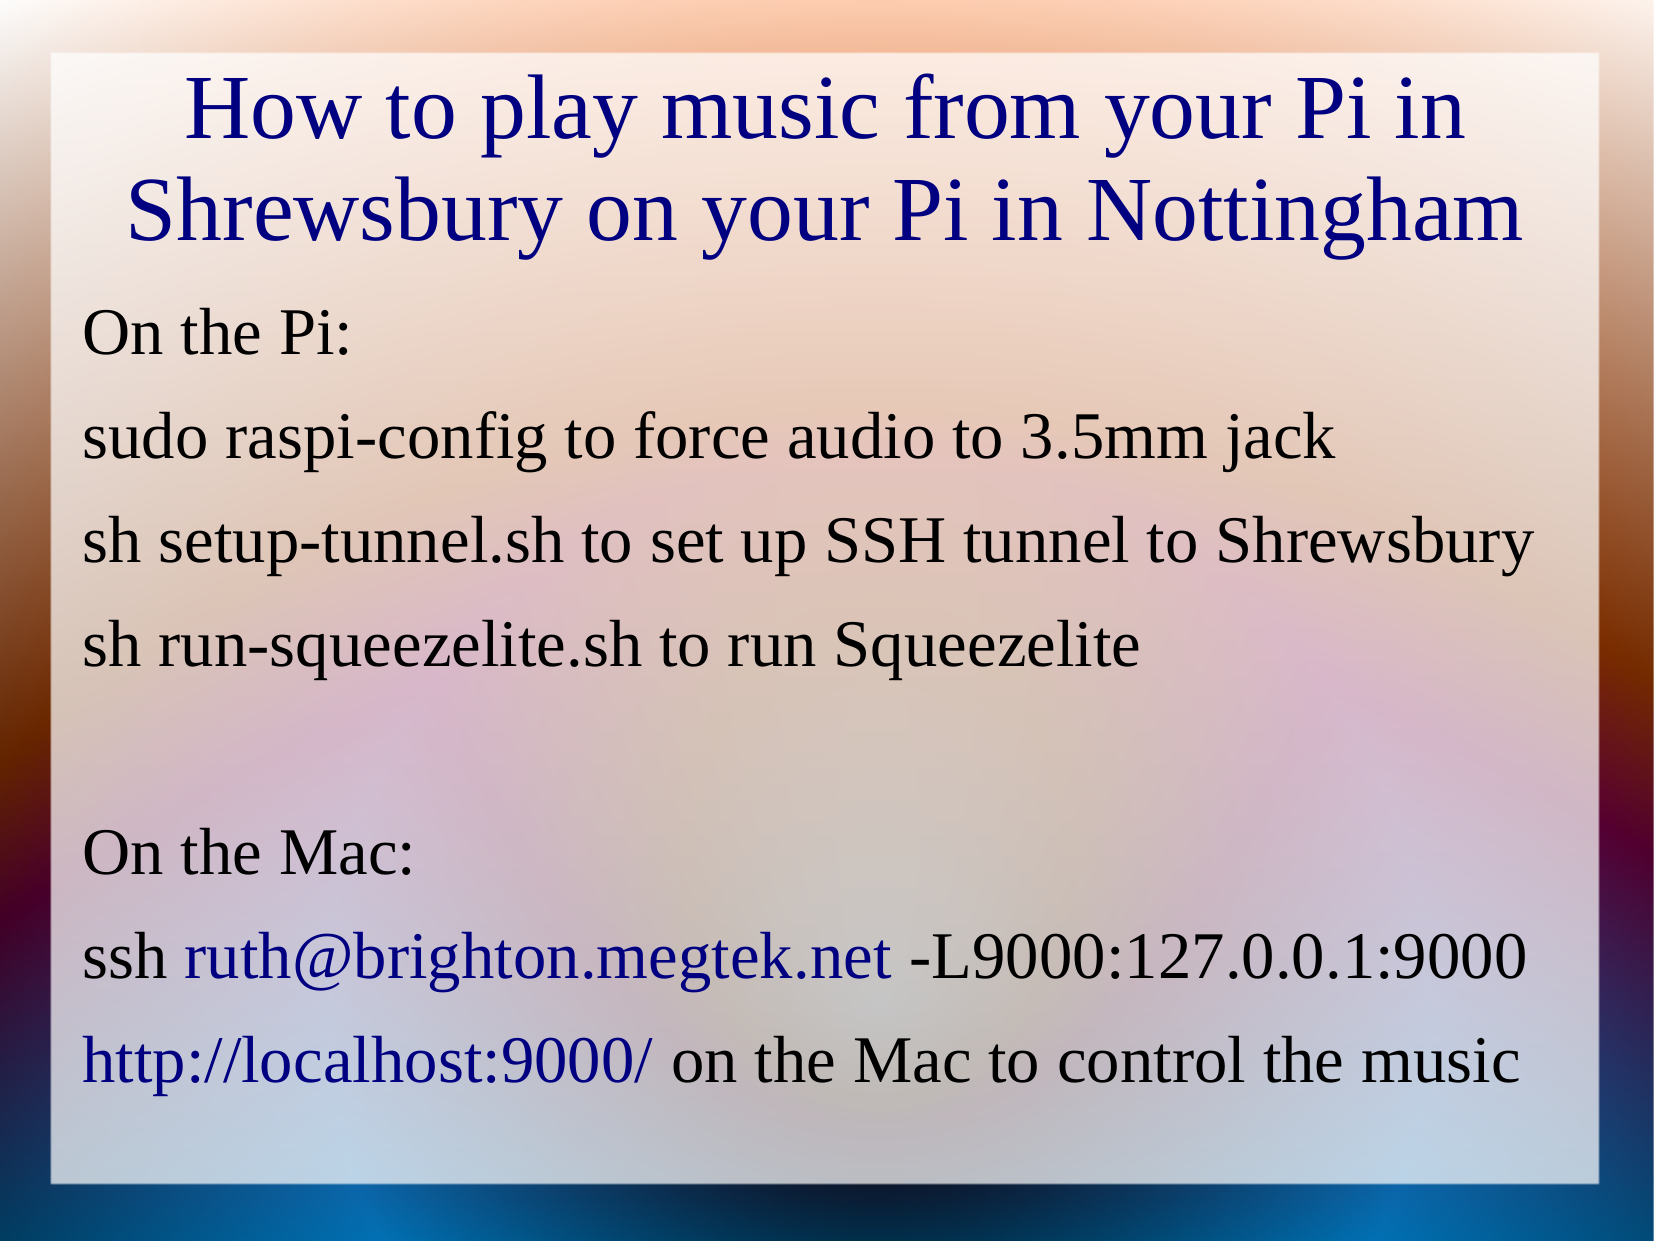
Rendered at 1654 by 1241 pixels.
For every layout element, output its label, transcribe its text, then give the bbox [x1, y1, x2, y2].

picture [0, 0, 1654, 1241]
title How to play music from your Pi in Shrewsbury on your Pi in Nottingham [82, 55, 1571, 262]
list On the Pi: sudo raspi-config to force audio to 3.5mm jack sh setup-tunnel.sh to set up SSH tunnel to Shrewsbury sh run-squeezelite.sh to run Squeezelite On the Mac: ssh ruth@brighton.megtek.net -L9000:127.0.0.1:9000 http://localhost:9000/ on the Mac to control the music [82, 290, 1571, 1241]
